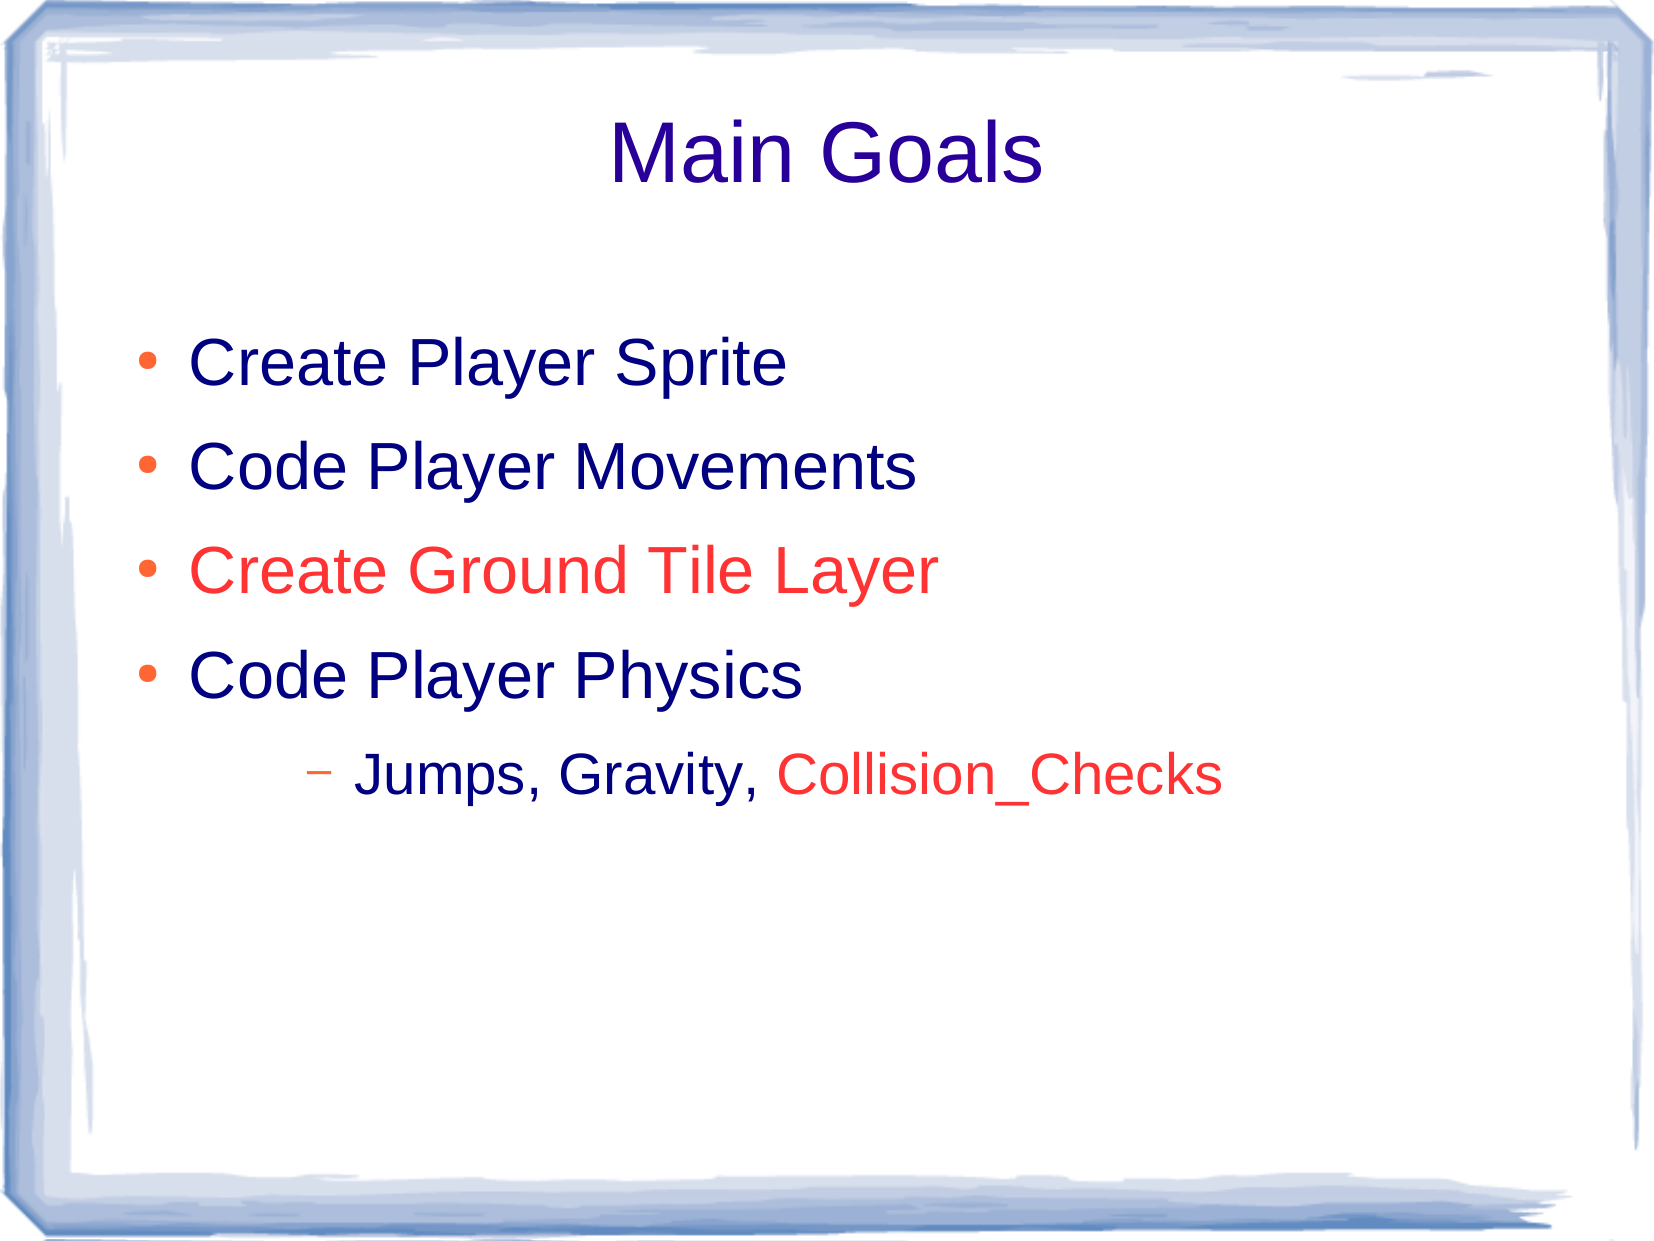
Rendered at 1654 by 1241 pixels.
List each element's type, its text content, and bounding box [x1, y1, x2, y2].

picture [0, 0, 1654, 1241]
title Main Goals [82, 49, 1571, 257]
list Create Player Sprite Code Player Movements Create Ground Tile Layer Code Player Physics Jumps, Gravity, Collision_Checks [118, 324, 1571, 1004]
